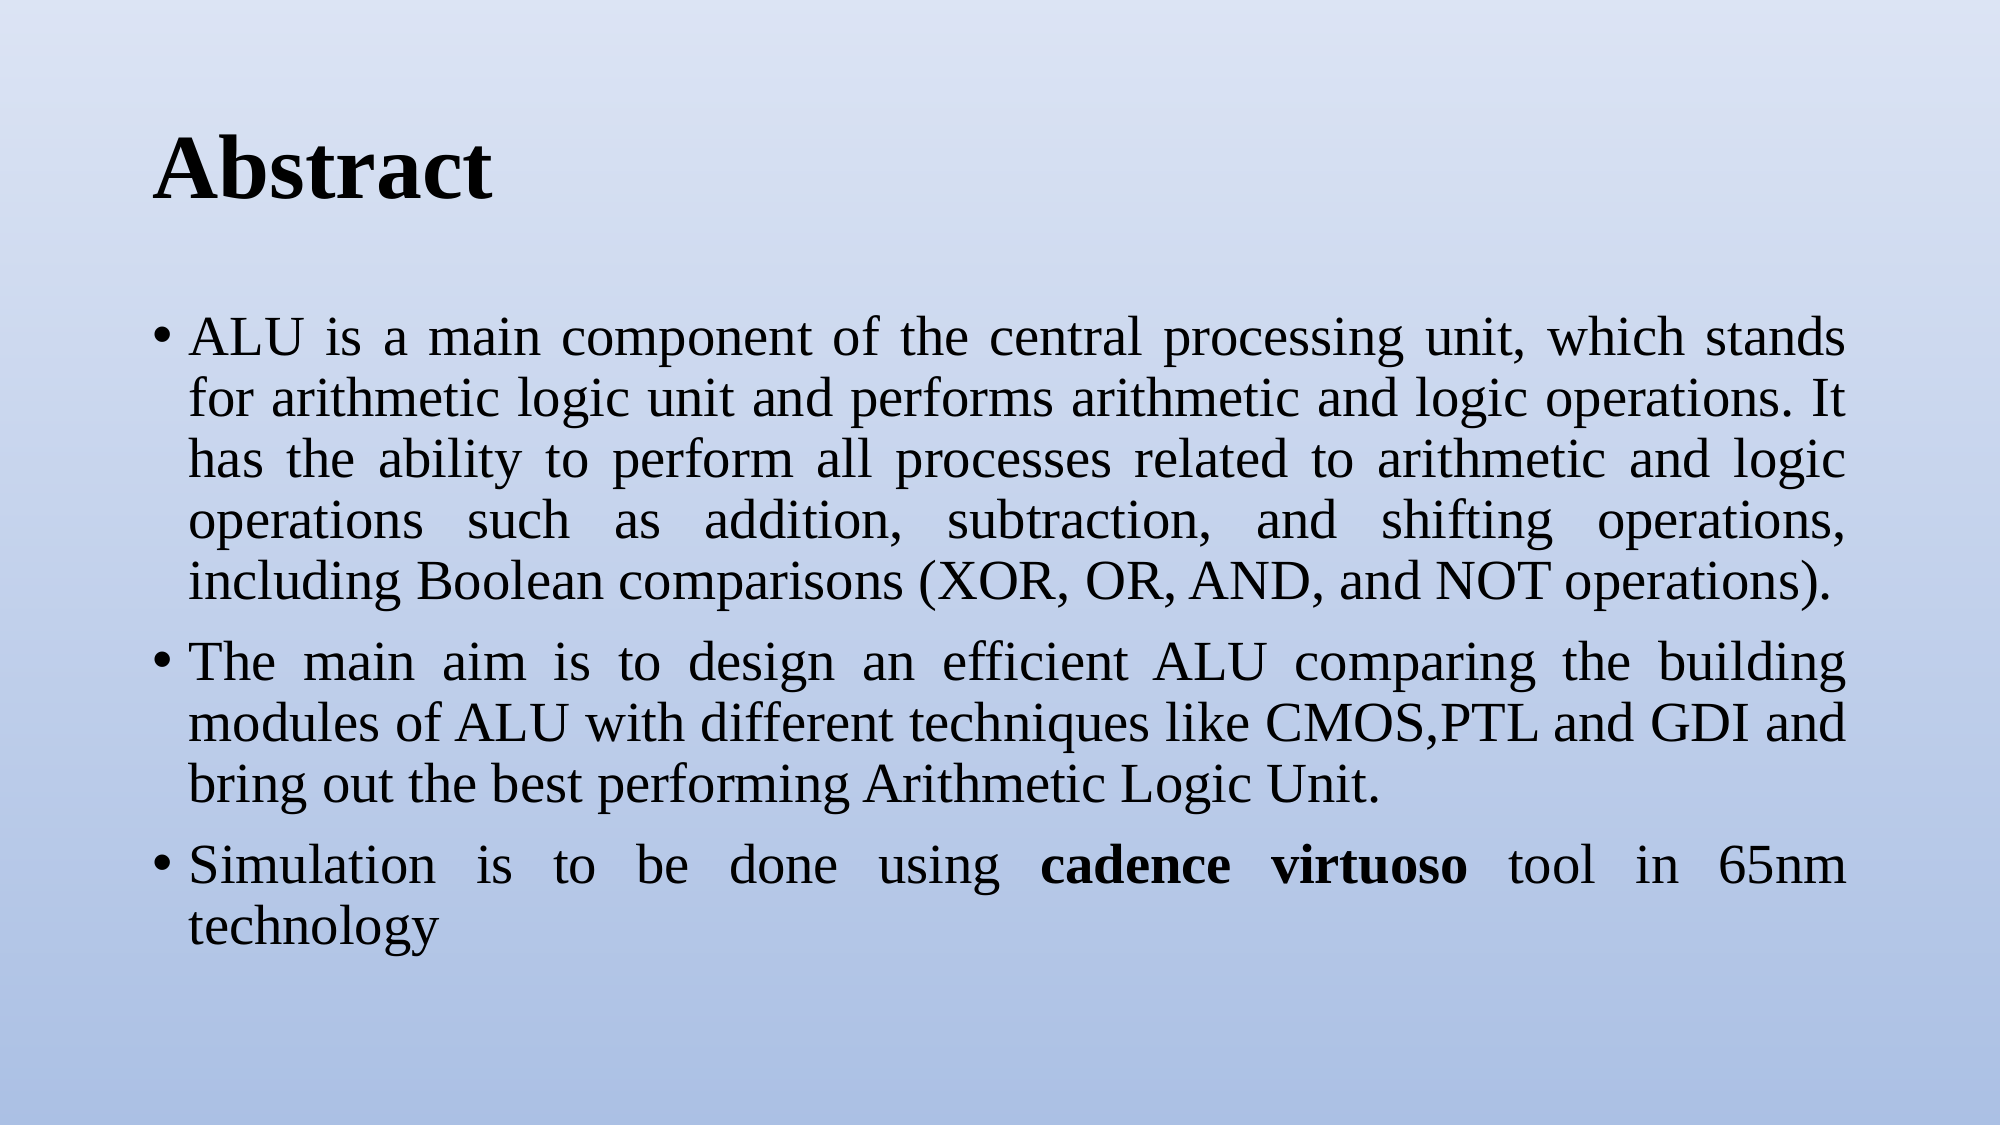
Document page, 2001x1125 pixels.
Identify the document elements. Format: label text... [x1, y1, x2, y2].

title Abstract [137, 59, 1863, 278]
list ALU is a main component of the central processing unit, which stands for arithmetic logic unit and performs arithmetic and logic operations. It has the ability to perform all processes related to arithmetic and logic operations such as addition, subtraction, and shifting operations, including Boolean comparisons (XOR, OR, AND, and NOT operations). The main aim is to design an efficient ALU comparing the building modules of ALU with different techniques like CMOS,PTL and GDI and bring out the best performing Arithmetic Logic Unit. Simulation is to be done using cadence virtuoso tool in 65nm technology [137, 299, 1863, 1014]
